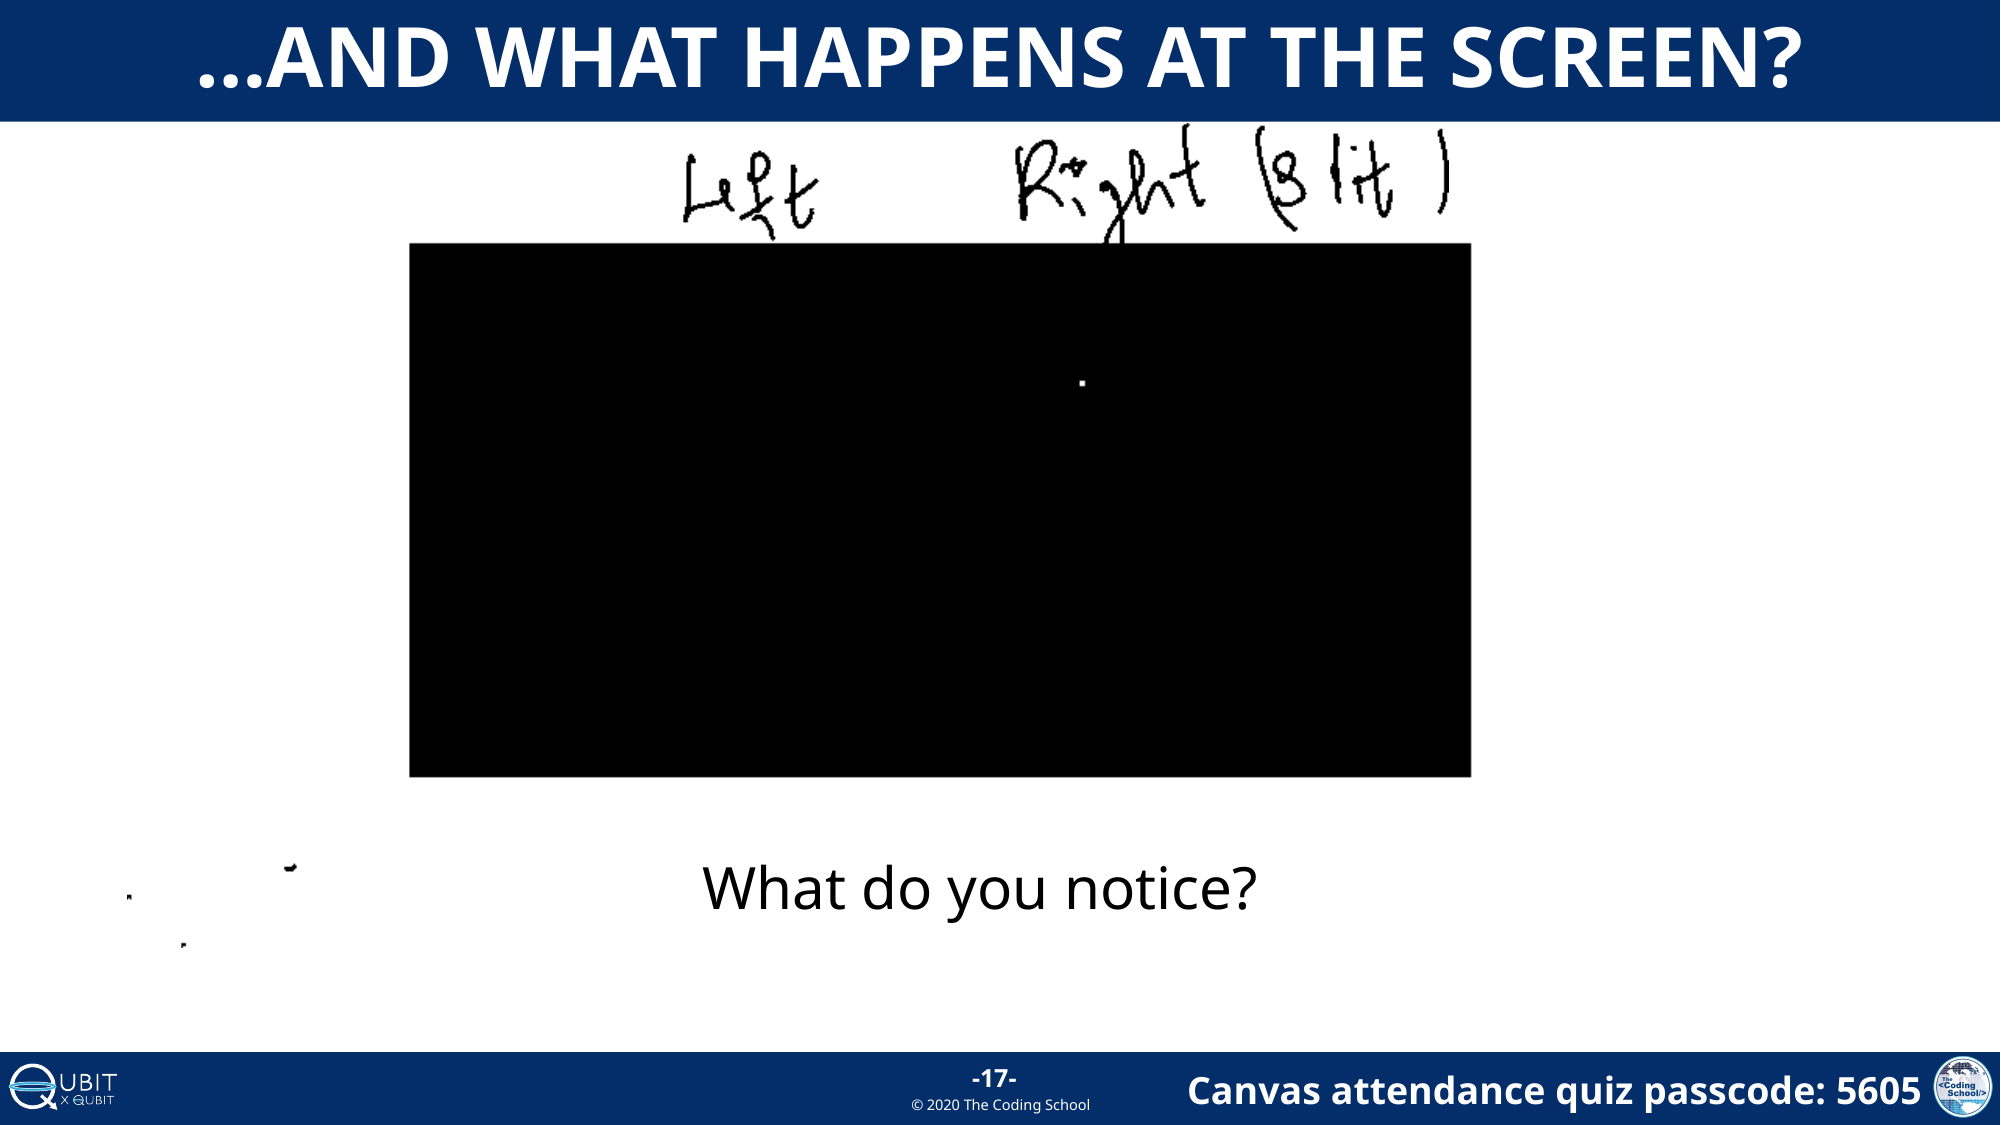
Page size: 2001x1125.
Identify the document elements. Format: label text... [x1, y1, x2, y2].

title …and what happens at the screen? [0, 0, 2000, 122]
picture [127, 122, 1602, 1042]
text_box -17- [945, 1050, 1044, 1110]
